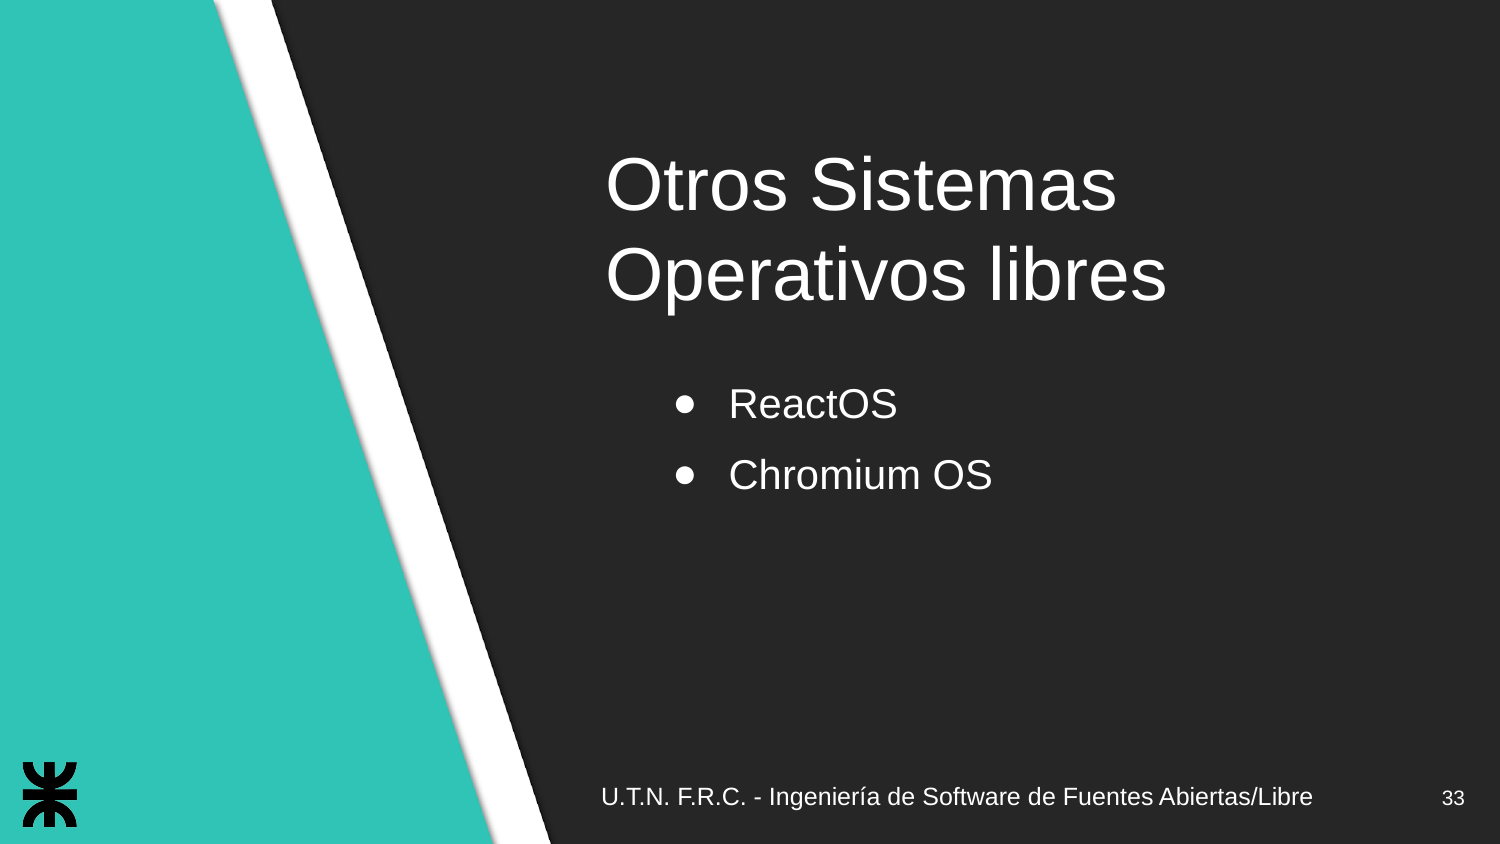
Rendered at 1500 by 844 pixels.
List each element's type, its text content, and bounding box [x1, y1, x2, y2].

slide_number <number> [1454, 764, 1480, 830]
title U.T.N. F.R.C. - Ingeniería de Software de Fuentes Abiertas/Libre [462, 748, 1454, 843]
title Otros Sistemas Operativos libres [590, 65, 1326, 387]
picture [0, 0, 1500, 844]
subtitle ReactOS Chromium OS [638, 362, 1454, 684]
